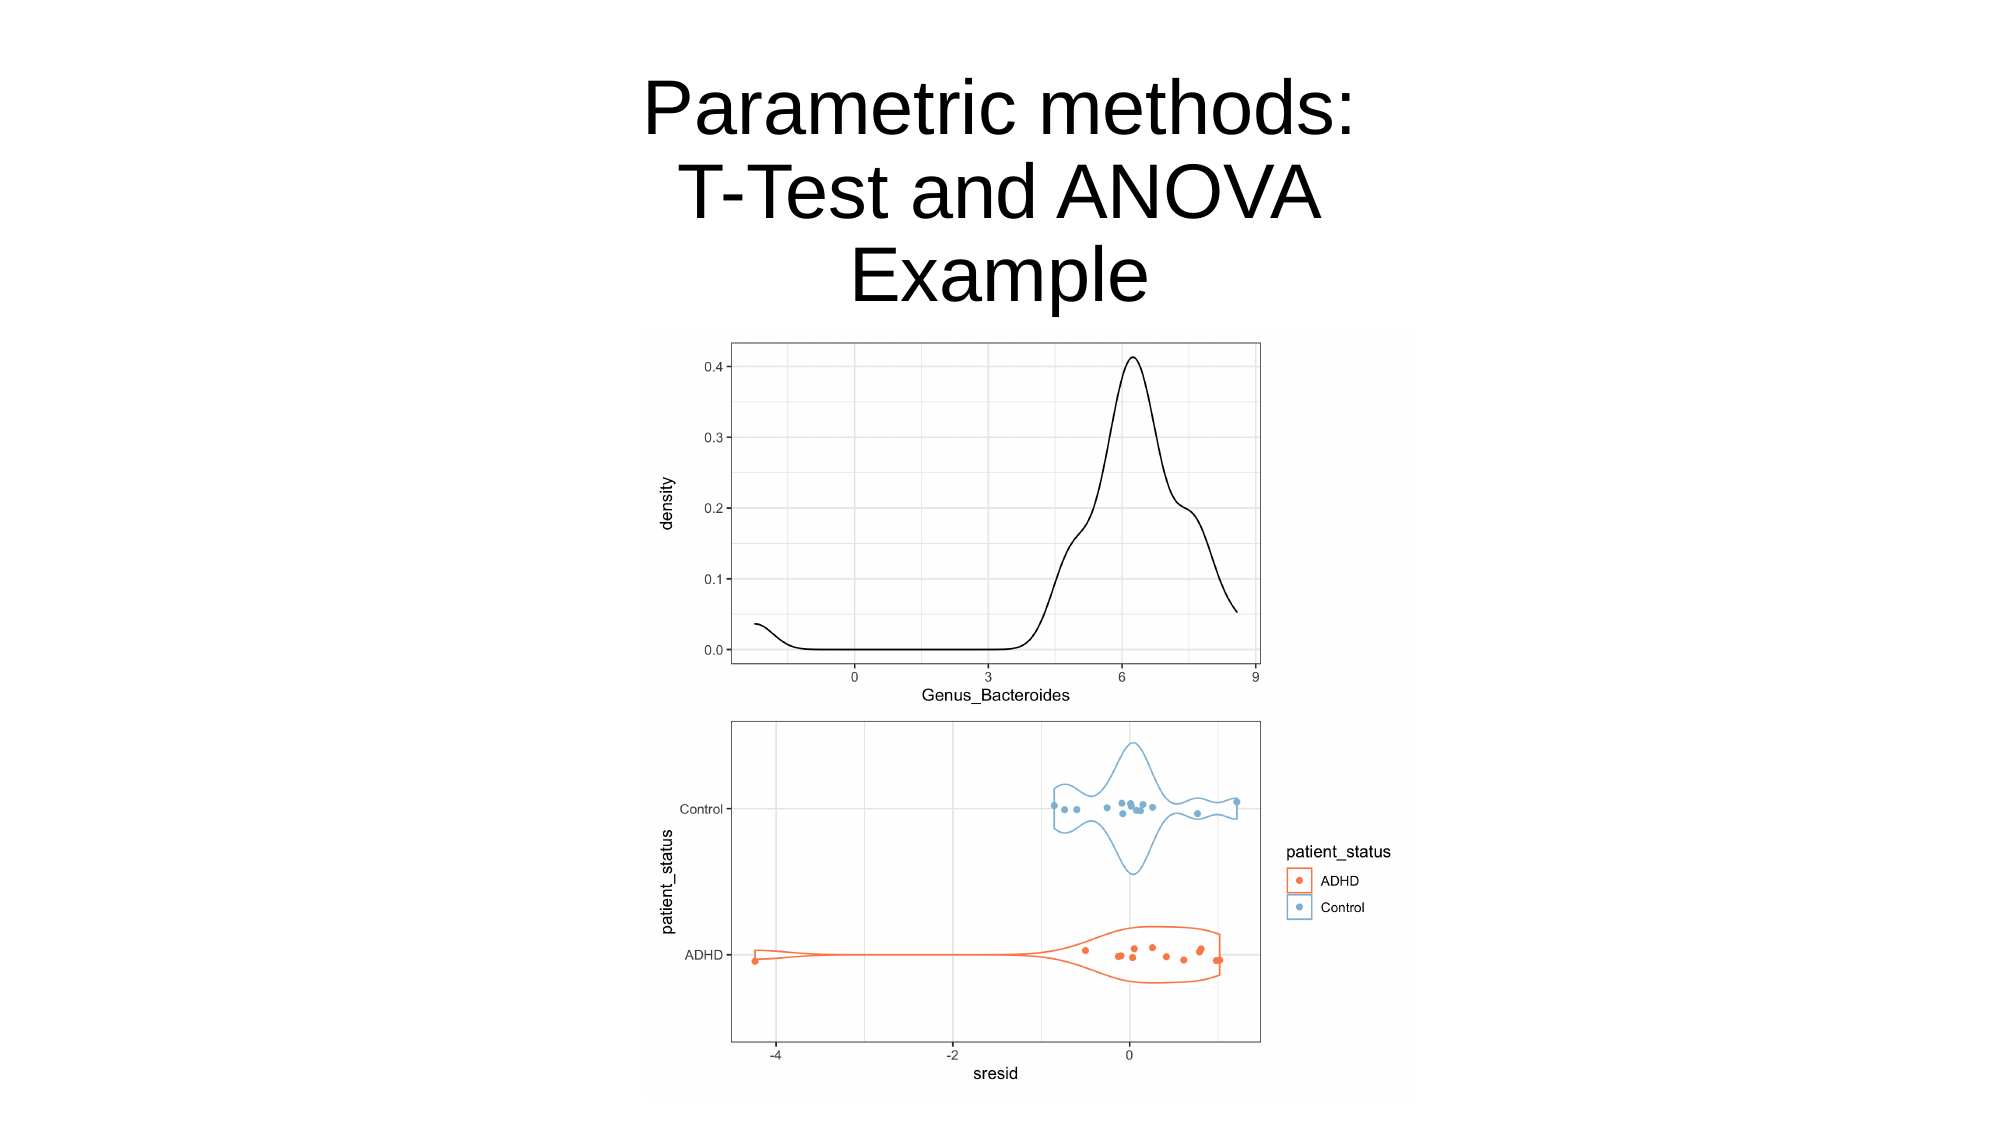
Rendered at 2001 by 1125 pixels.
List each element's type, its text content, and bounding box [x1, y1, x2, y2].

picture [643, 326, 1416, 1099]
title Parametric methods: T-Test and ANOVA Example [137, 59, 1863, 327]
